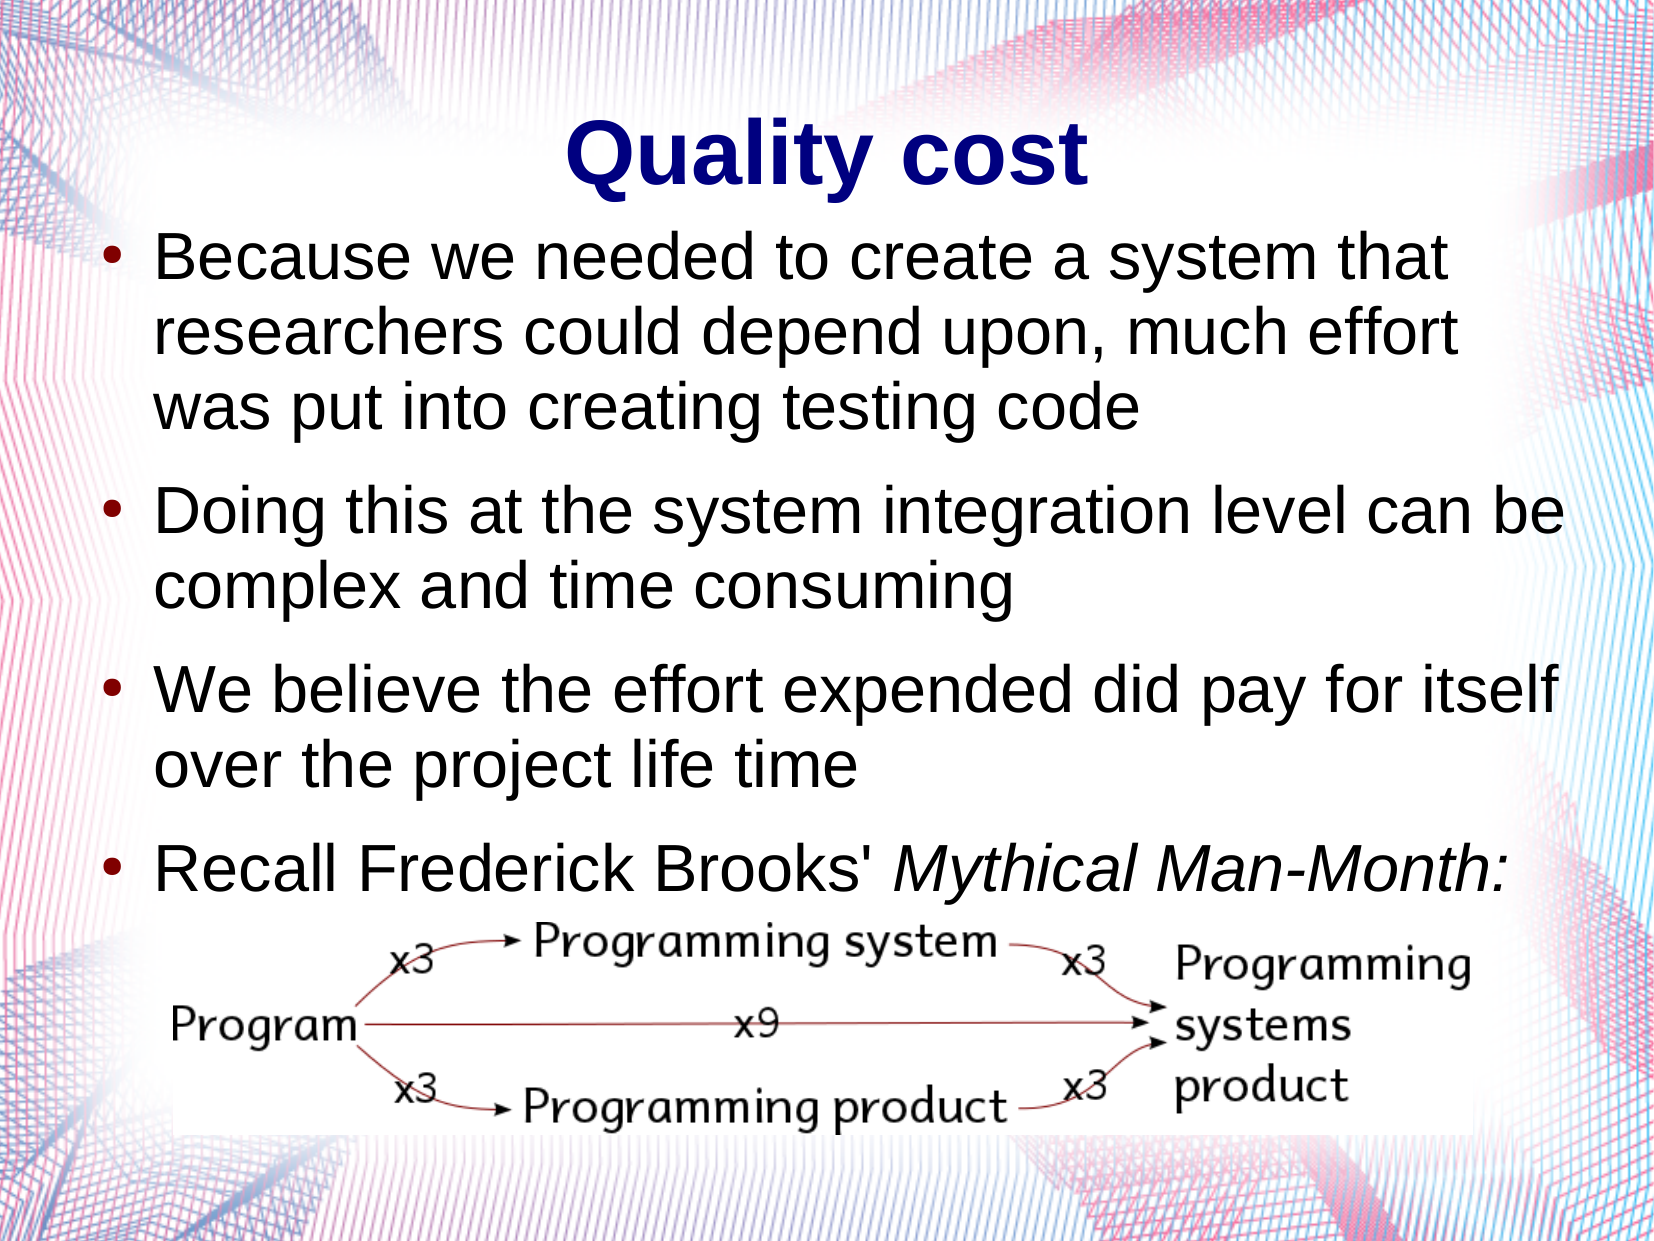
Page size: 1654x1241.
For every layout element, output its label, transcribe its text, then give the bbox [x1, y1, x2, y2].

list Because we needed to create a system that researchers could depend upon, much effort was put into creating testing code Doing this at the system integration level can be complex and time consuming We believe the effort expended did pay for itself over the project life time Recall Frederick Brooks' Mythical Man-Month: [82, 219, 1571, 916]
title Quality cost [82, 56, 1571, 219]
picture [0, 0, 1654, 1241]
